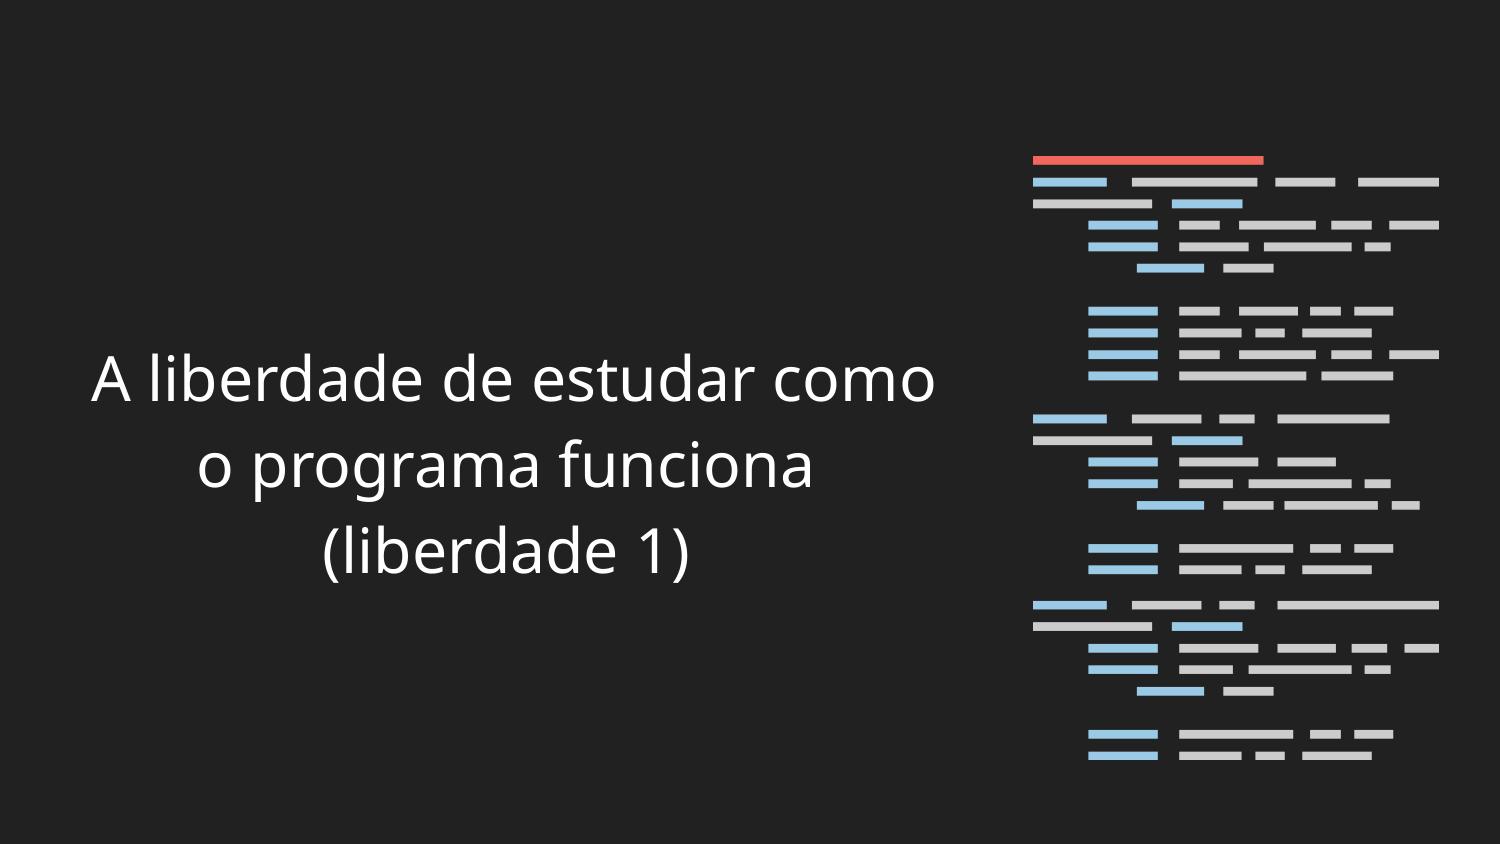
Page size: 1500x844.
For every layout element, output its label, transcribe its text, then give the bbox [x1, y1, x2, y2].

picture [1033, 156, 1439, 760]
text_box A liberdade de estudar como o programa funciona (liberdade 1) [33, 312, 979, 531]
